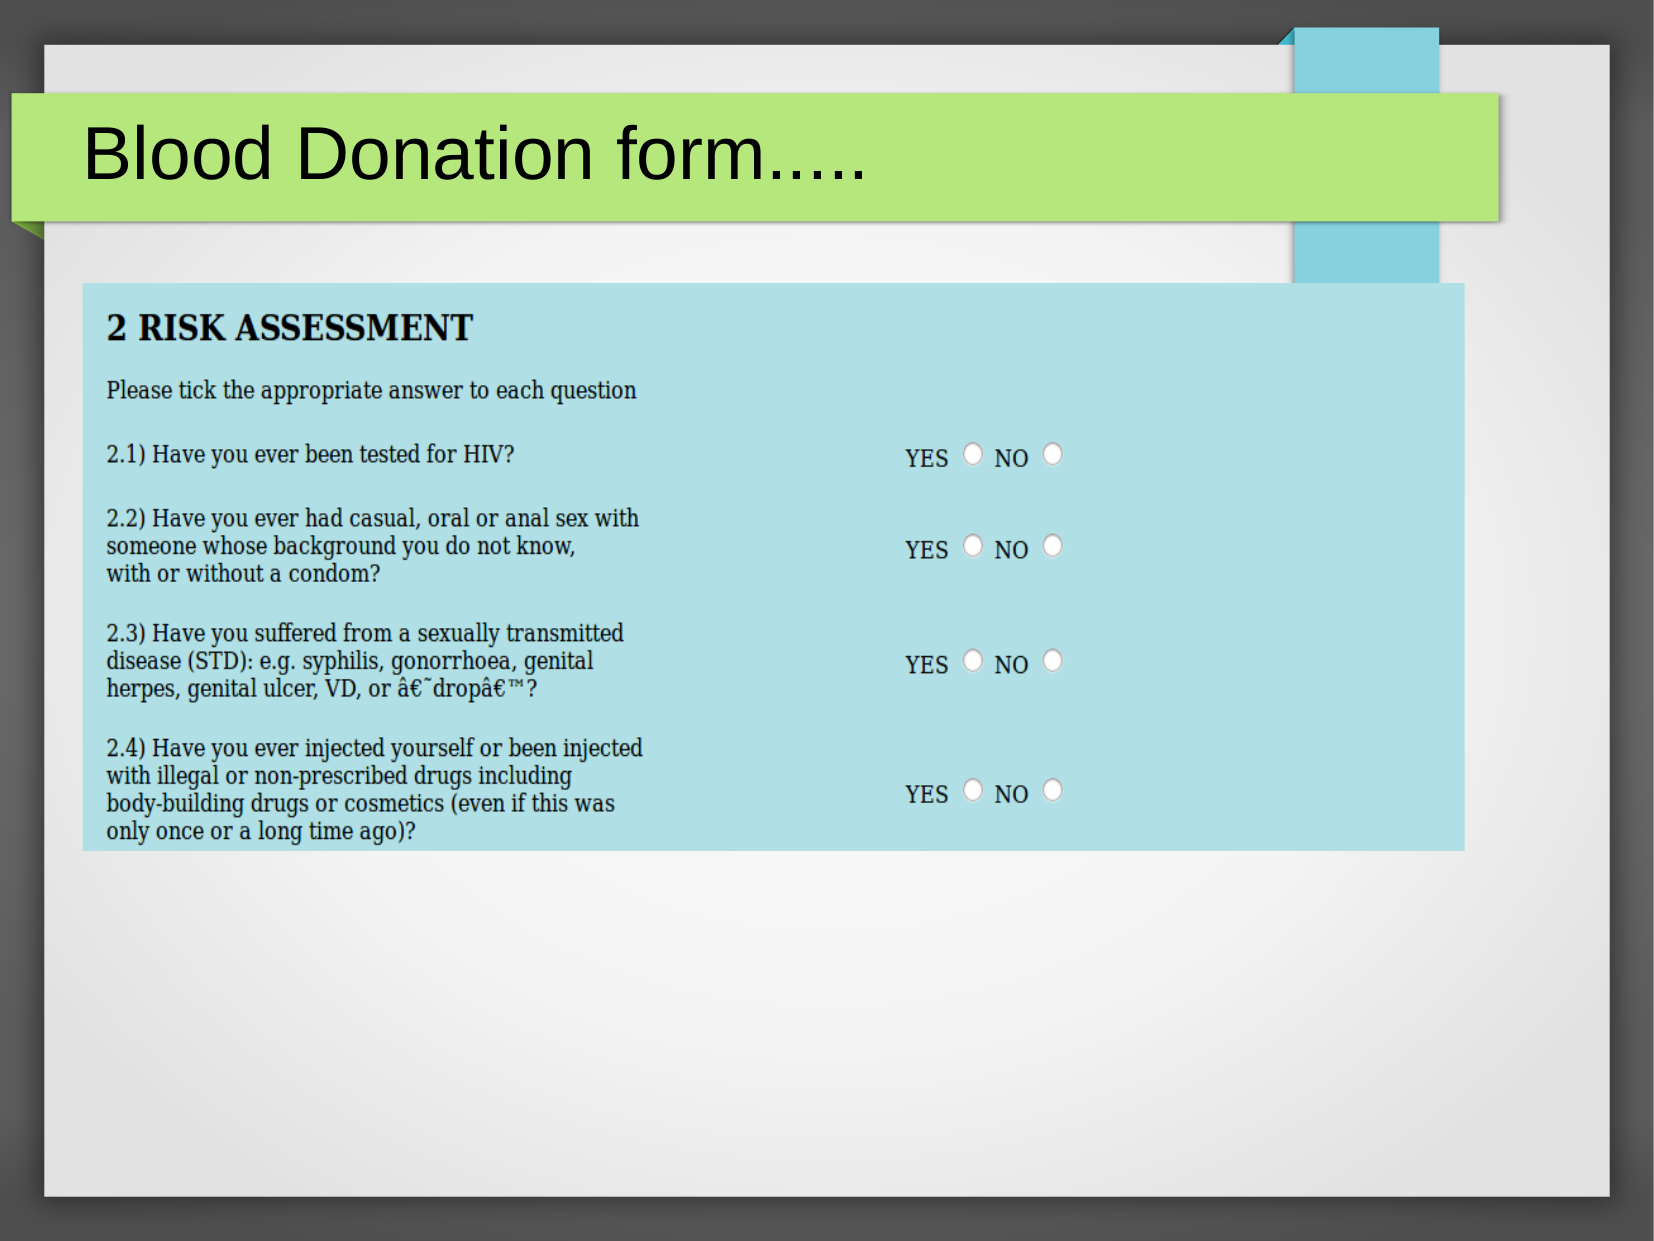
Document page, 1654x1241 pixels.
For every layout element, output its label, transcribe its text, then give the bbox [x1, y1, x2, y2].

picture [0, 0, 1654, 1241]
title Blood Donation form..... [82, 94, 1264, 213]
